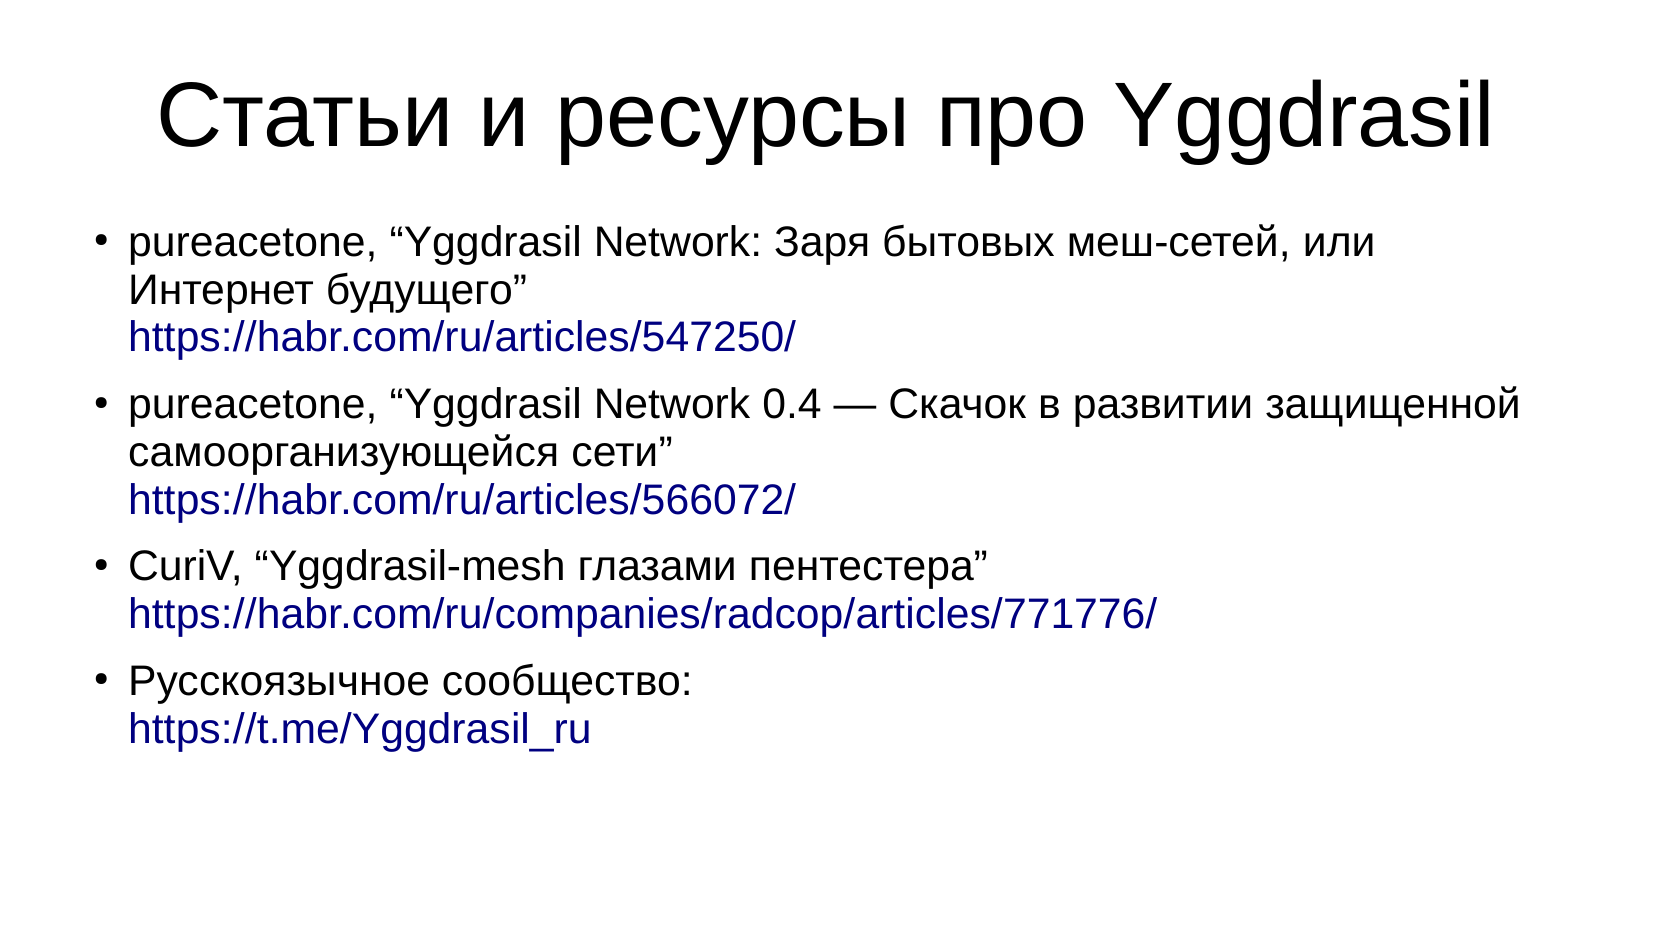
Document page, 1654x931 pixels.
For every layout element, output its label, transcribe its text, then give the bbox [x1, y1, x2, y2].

title Статьи и ресурсы про Yggdrasil [82, 37, 1571, 193]
list pureacetone, “Yggdrasil Network: Заря бытовых меш-сетей, или Интернет будущего” https://habr.com/ru/articles/547250/ pureacetone, “Yggdrasil Network 0.4 — Скачок в развитии защищенной самоорганизующейся сети” https://habr.com/ru/articles/566072/ CuriV, “Yggdrasil-mesh глазами пентестера” https://habr.com/ru/companies/radcop/articles/771776/ Русскоязычное сообщество: https://t.me/Yggdrasil_ru [82, 217, 1571, 758]
